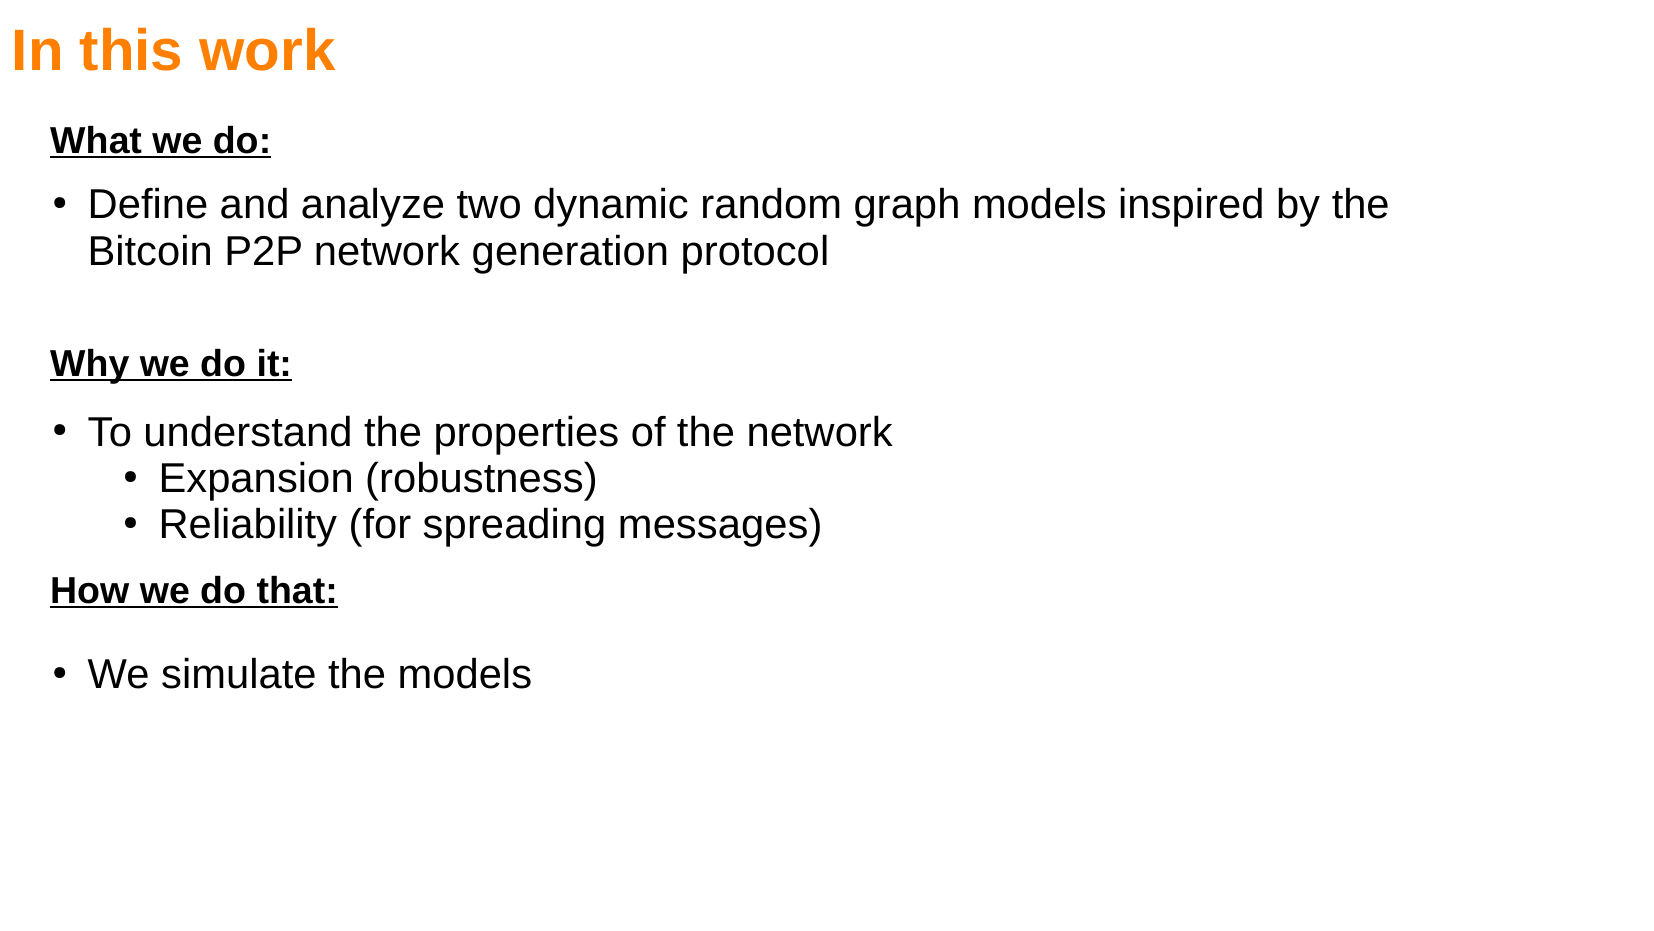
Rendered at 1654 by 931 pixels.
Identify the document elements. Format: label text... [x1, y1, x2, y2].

text_box Define and analyze two dynamic random graph models inspired by the Bitcoin P2P network generation protocol [37, 173, 1538, 336]
text_box Why we do it: [0, 335, 338, 397]
title In this work [11, 0, 1576, 113]
text_box What we do: [0, 112, 301, 174]
text_box How we do that: [0, 562, 413, 626]
text_box To understand the properties of the network Expansion (robustness) Reliability (for spreading messages) [37, 400, 1538, 563]
text_box We simulate the models [37, 643, 1538, 805]
